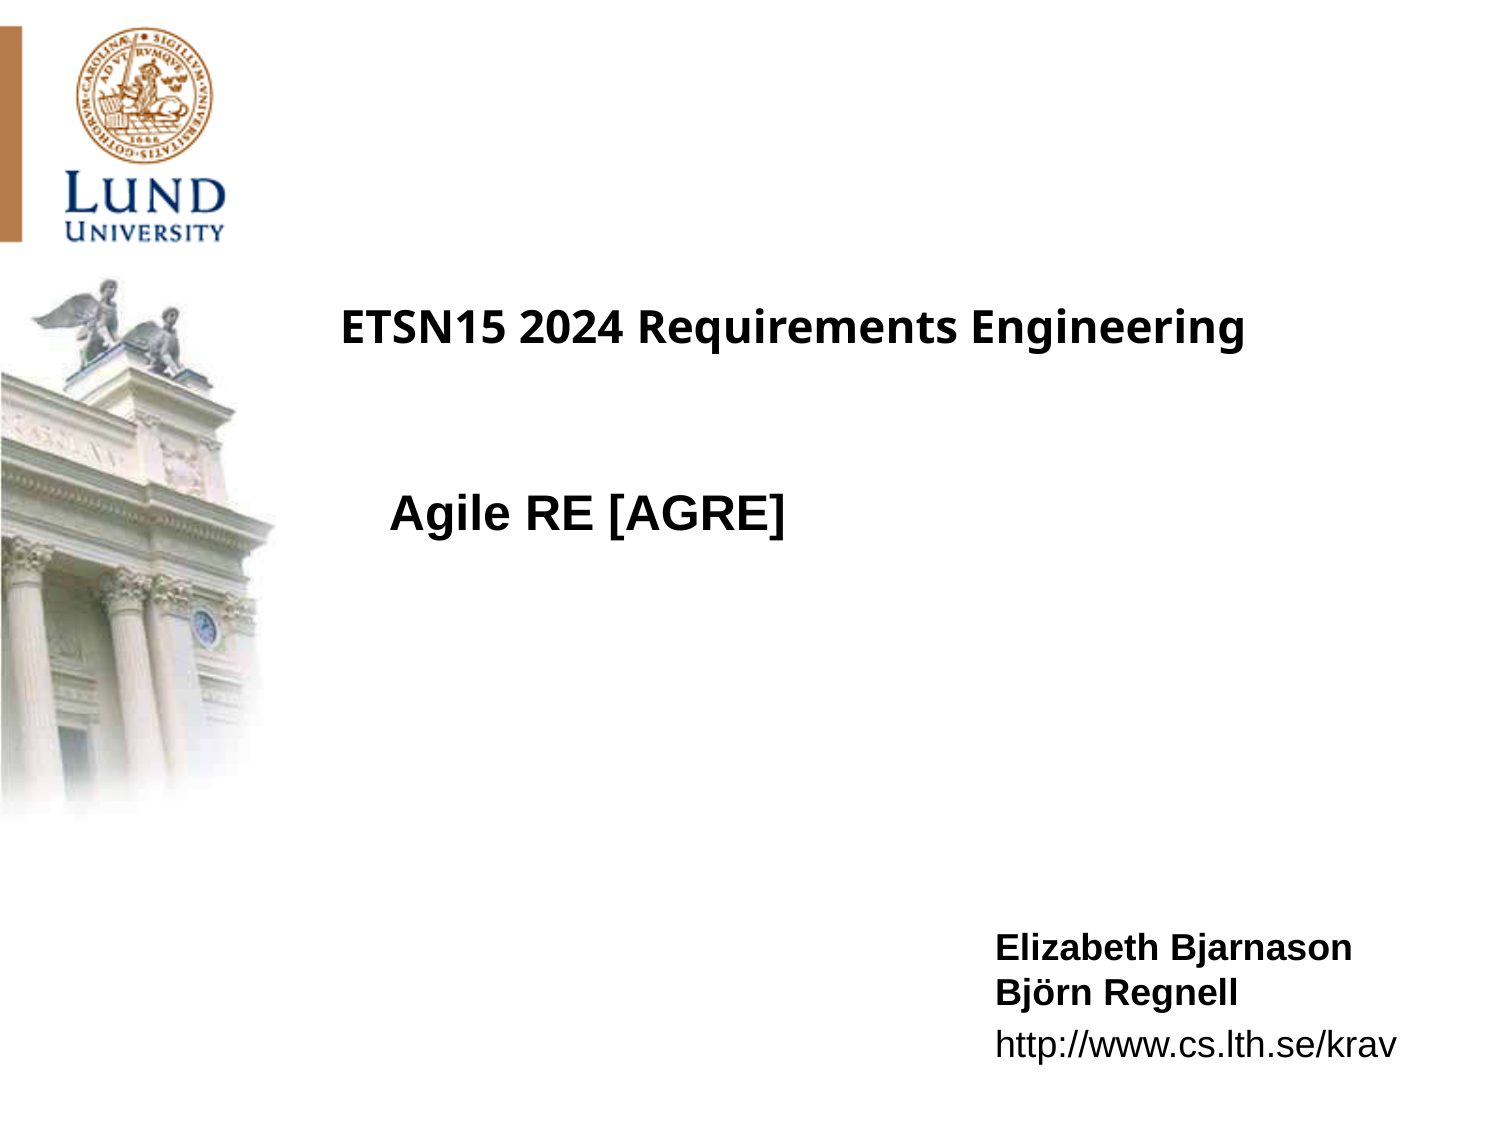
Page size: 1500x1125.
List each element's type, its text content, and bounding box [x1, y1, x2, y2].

title ETSN15 2024 Requirements Engineering [324, 147, 1447, 361]
text_box Elizabeth Bjarnason Björn Regnell http://www.cs.lth.se/krav [980, 915, 1500, 1062]
subtitle Agile RE [AGRE] [336, 472, 1463, 941]
picture [0, 276, 285, 850]
picture [0, 21, 229, 250]
